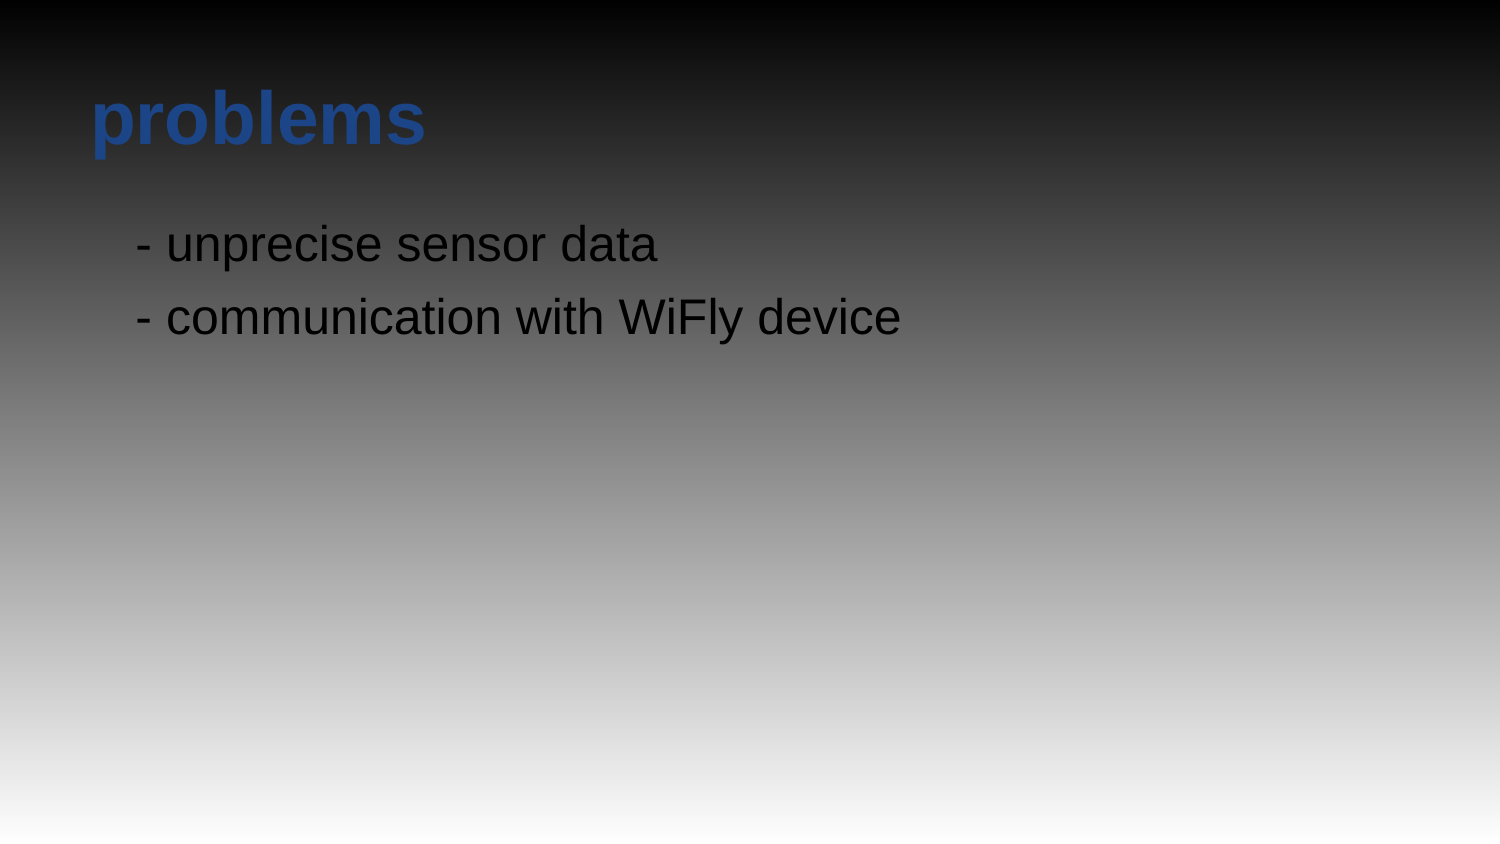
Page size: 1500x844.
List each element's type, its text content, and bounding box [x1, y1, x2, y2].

list - unprecise sensor data - communication with WiFly device [75, 196, 1425, 808]
title problems [75, 33, 1425, 175]
